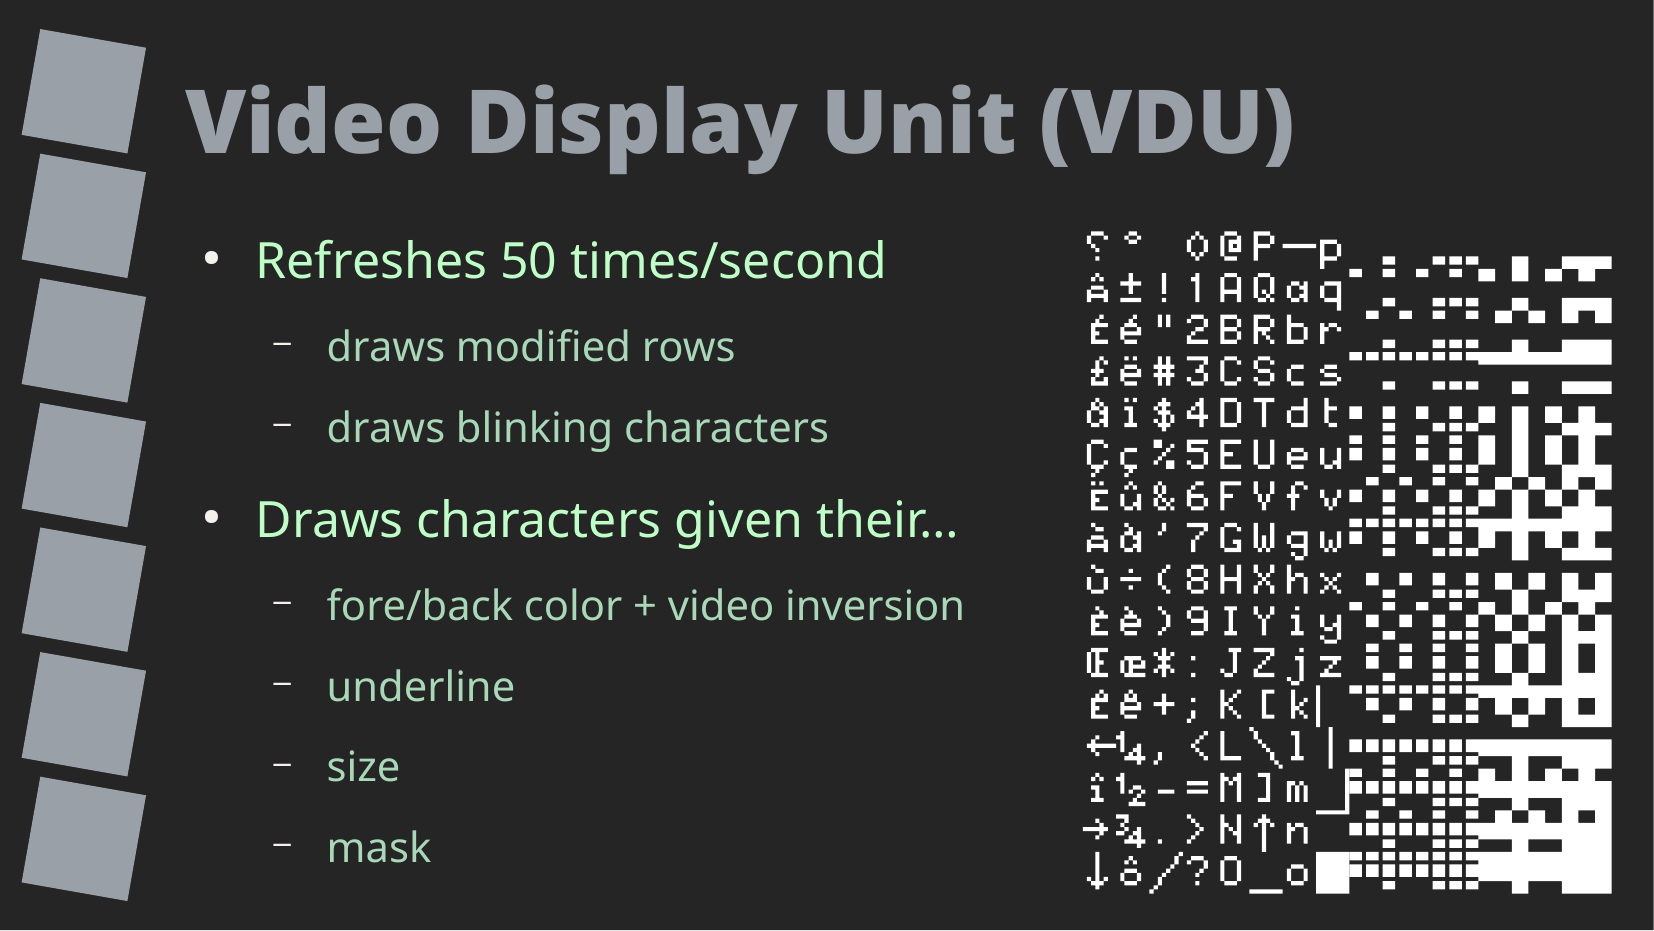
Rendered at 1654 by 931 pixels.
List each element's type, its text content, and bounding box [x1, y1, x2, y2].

title Video Display Unit (VDU) [184, 59, 1654, 154]
list Refreshes 50 times/second draws modified rows draws blinking characters Draws characters given their… fore/back color + video inversion underline size mask [184, 225, 1040, 901]
picture [1076, 225, 1619, 901]
